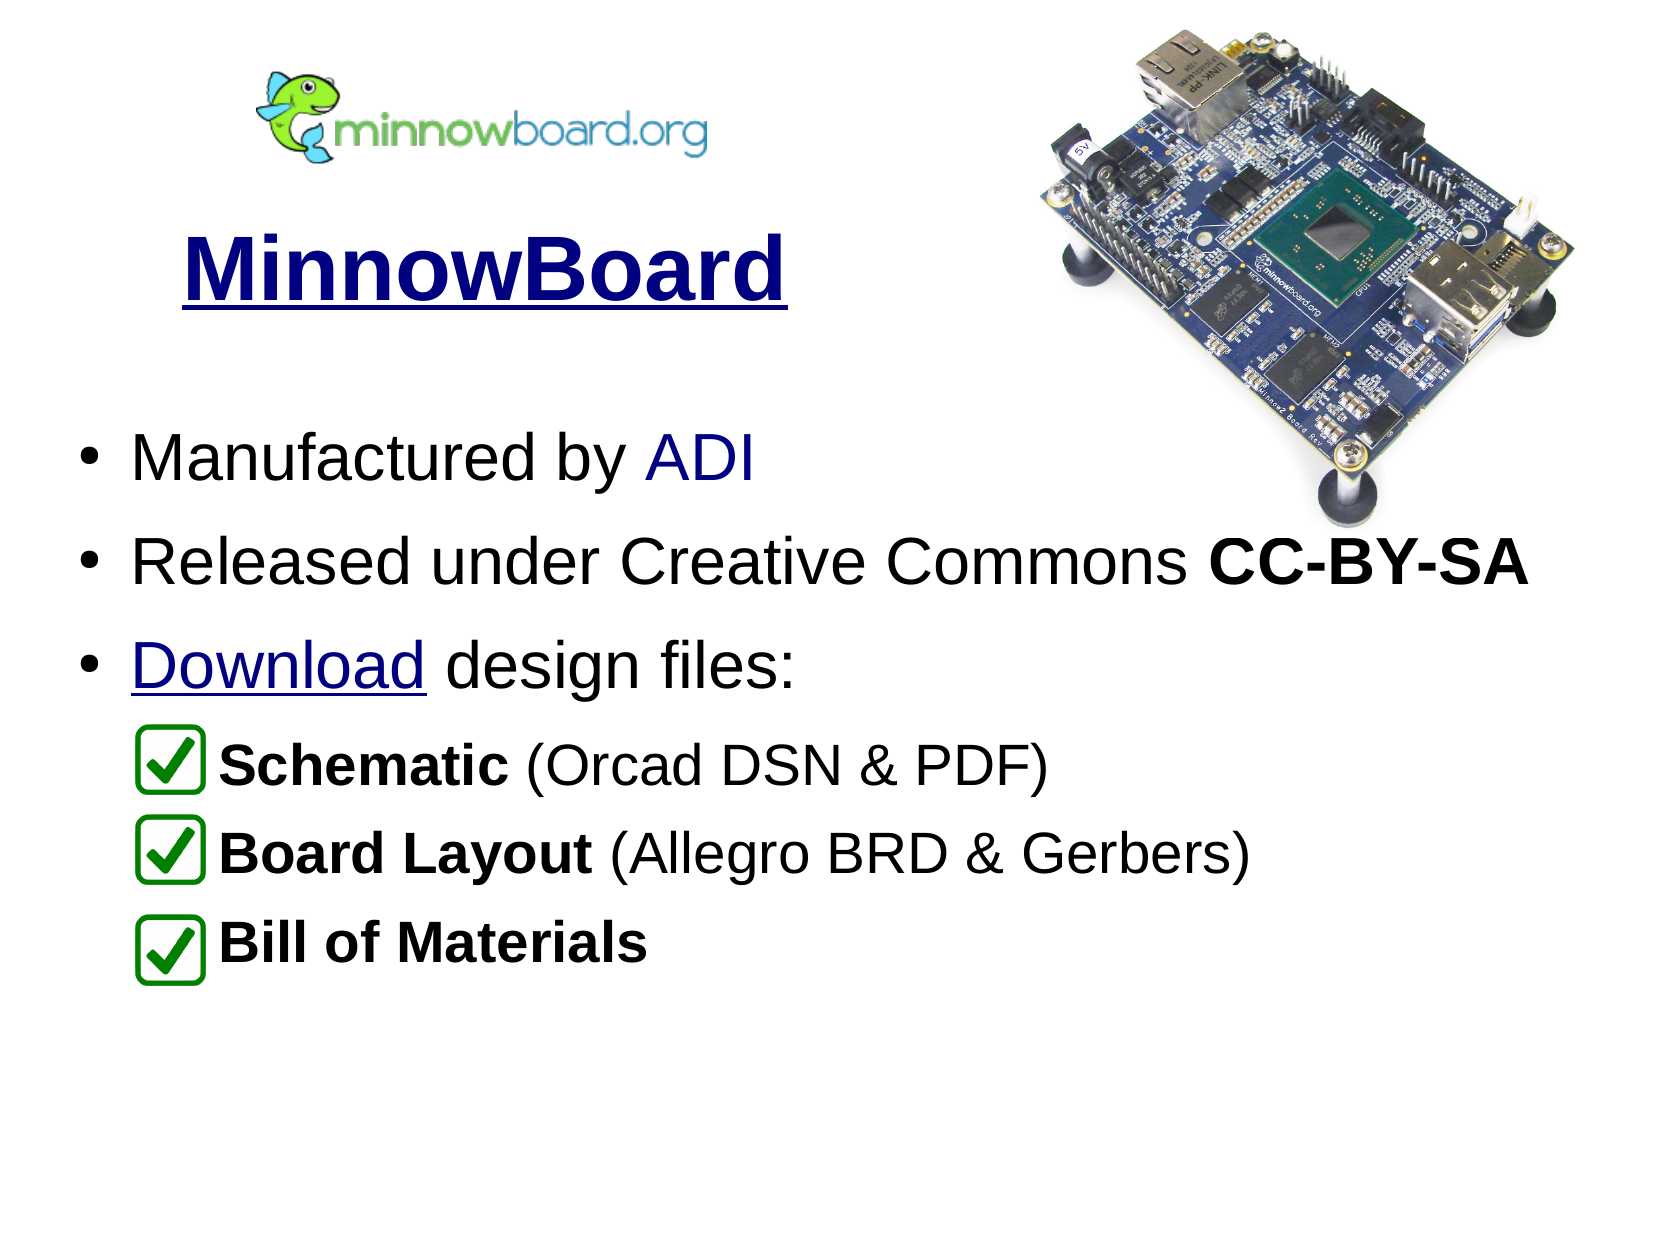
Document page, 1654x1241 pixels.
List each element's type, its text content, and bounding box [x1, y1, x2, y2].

picture [135, 914, 206, 986]
title MinnowBoard [0, 0, 1230, 353]
picture [135, 814, 206, 886]
picture [256, 61, 707, 168]
picture [940, 0, 1616, 538]
picture [135, 724, 206, 796]
list Manufactured by ADI Released under Creative Commons CC-BY-SA Download design files: Schematic (Orcad DSN & PDF) Board Layout (Allegro BRD & Gerbers) Bill of Materials [60, 419, 1654, 1241]
